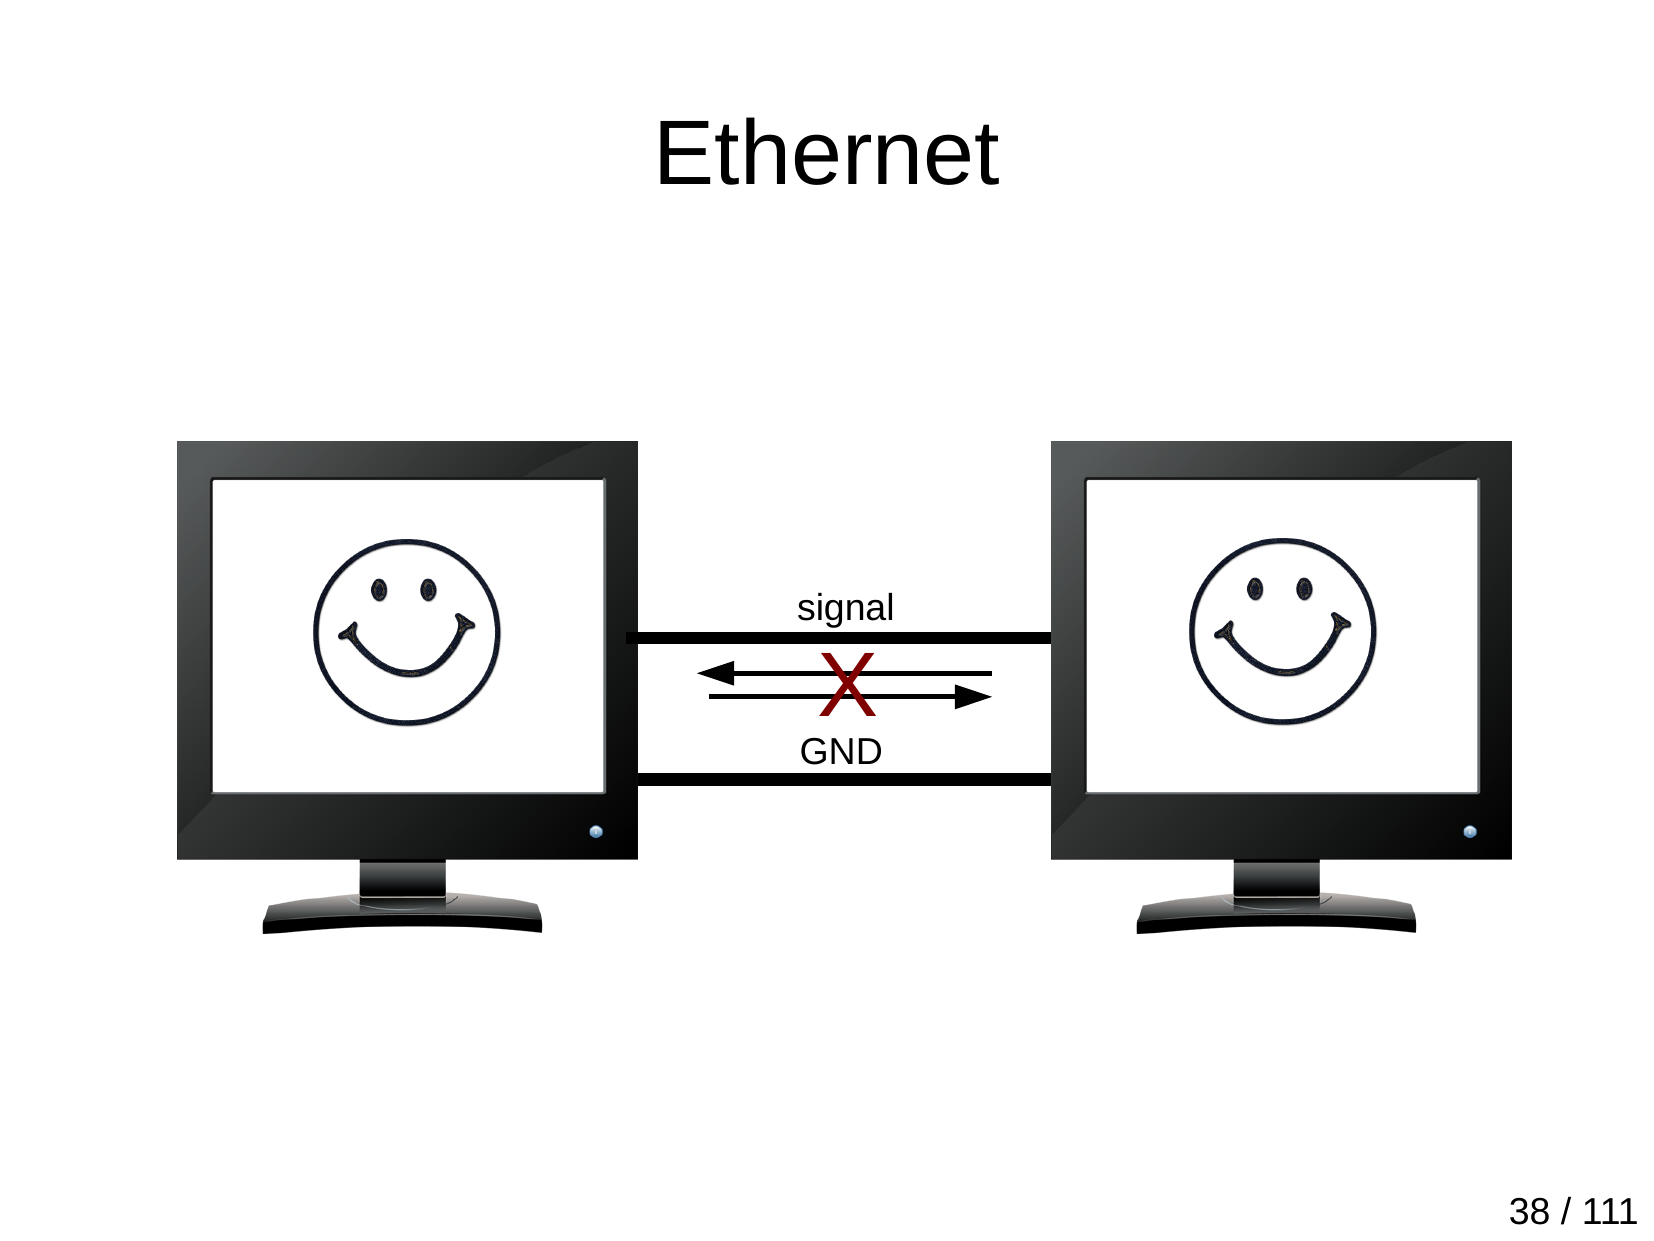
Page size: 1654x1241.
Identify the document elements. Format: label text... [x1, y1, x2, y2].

title Ethernet [82, 49, 1571, 257]
text_box [248, 484, 556, 721]
text_box [1122, 484, 1430, 721]
picture [1051, 441, 1512, 934]
text_box signal [782, 578, 910, 636]
text_box GND [784, 722, 898, 780]
text_box X [803, 625, 895, 744]
text_box <number> / 111 [1380, 1183, 1654, 1241]
picture [177, 441, 638, 934]
